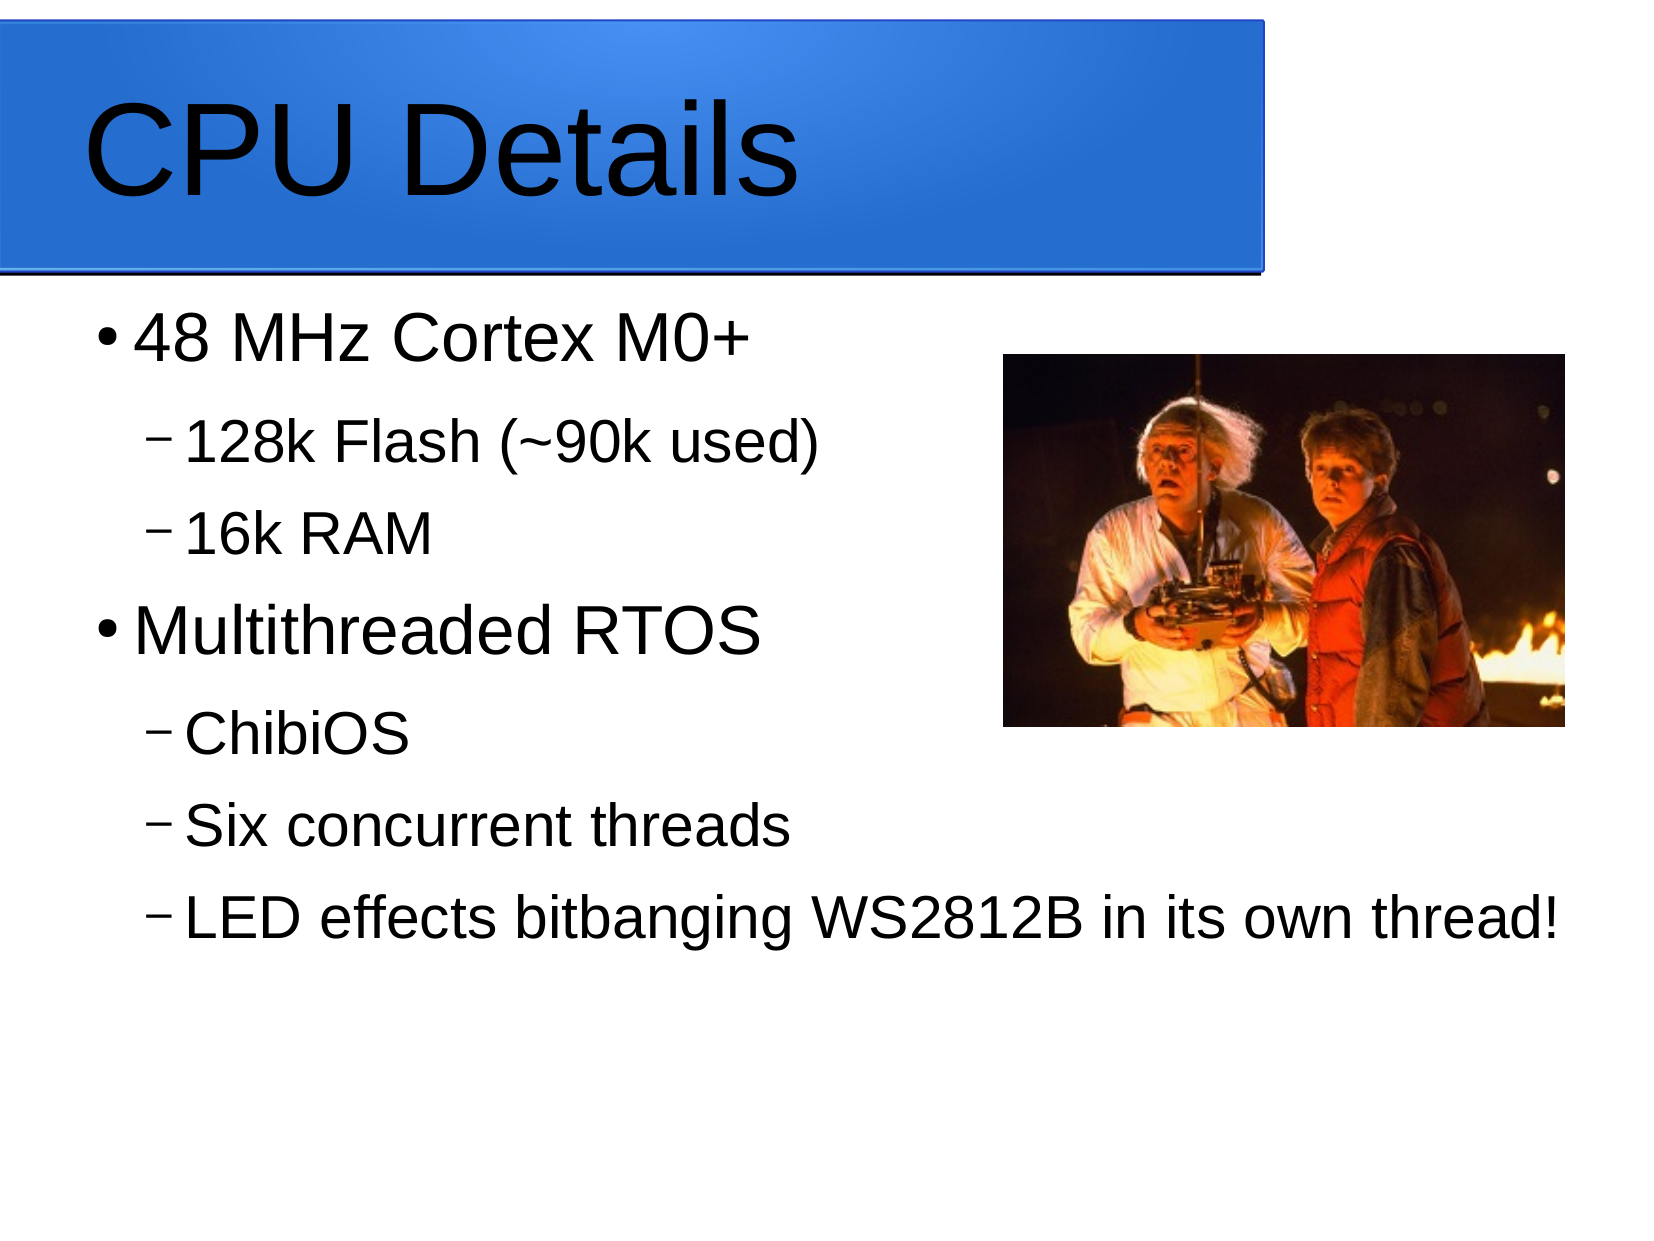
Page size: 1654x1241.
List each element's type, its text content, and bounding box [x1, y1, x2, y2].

title CPU Details [82, 47, 1235, 252]
picture [1003, 354, 1565, 727]
list 48 MHz Cortex M0+ 128k Flash (~90k used) 16k RAM Multithreaded RTOS ChibiOS Six concurrent threads LED effects bitbanging WS2812B in its own thread! [82, 299, 1571, 1019]
